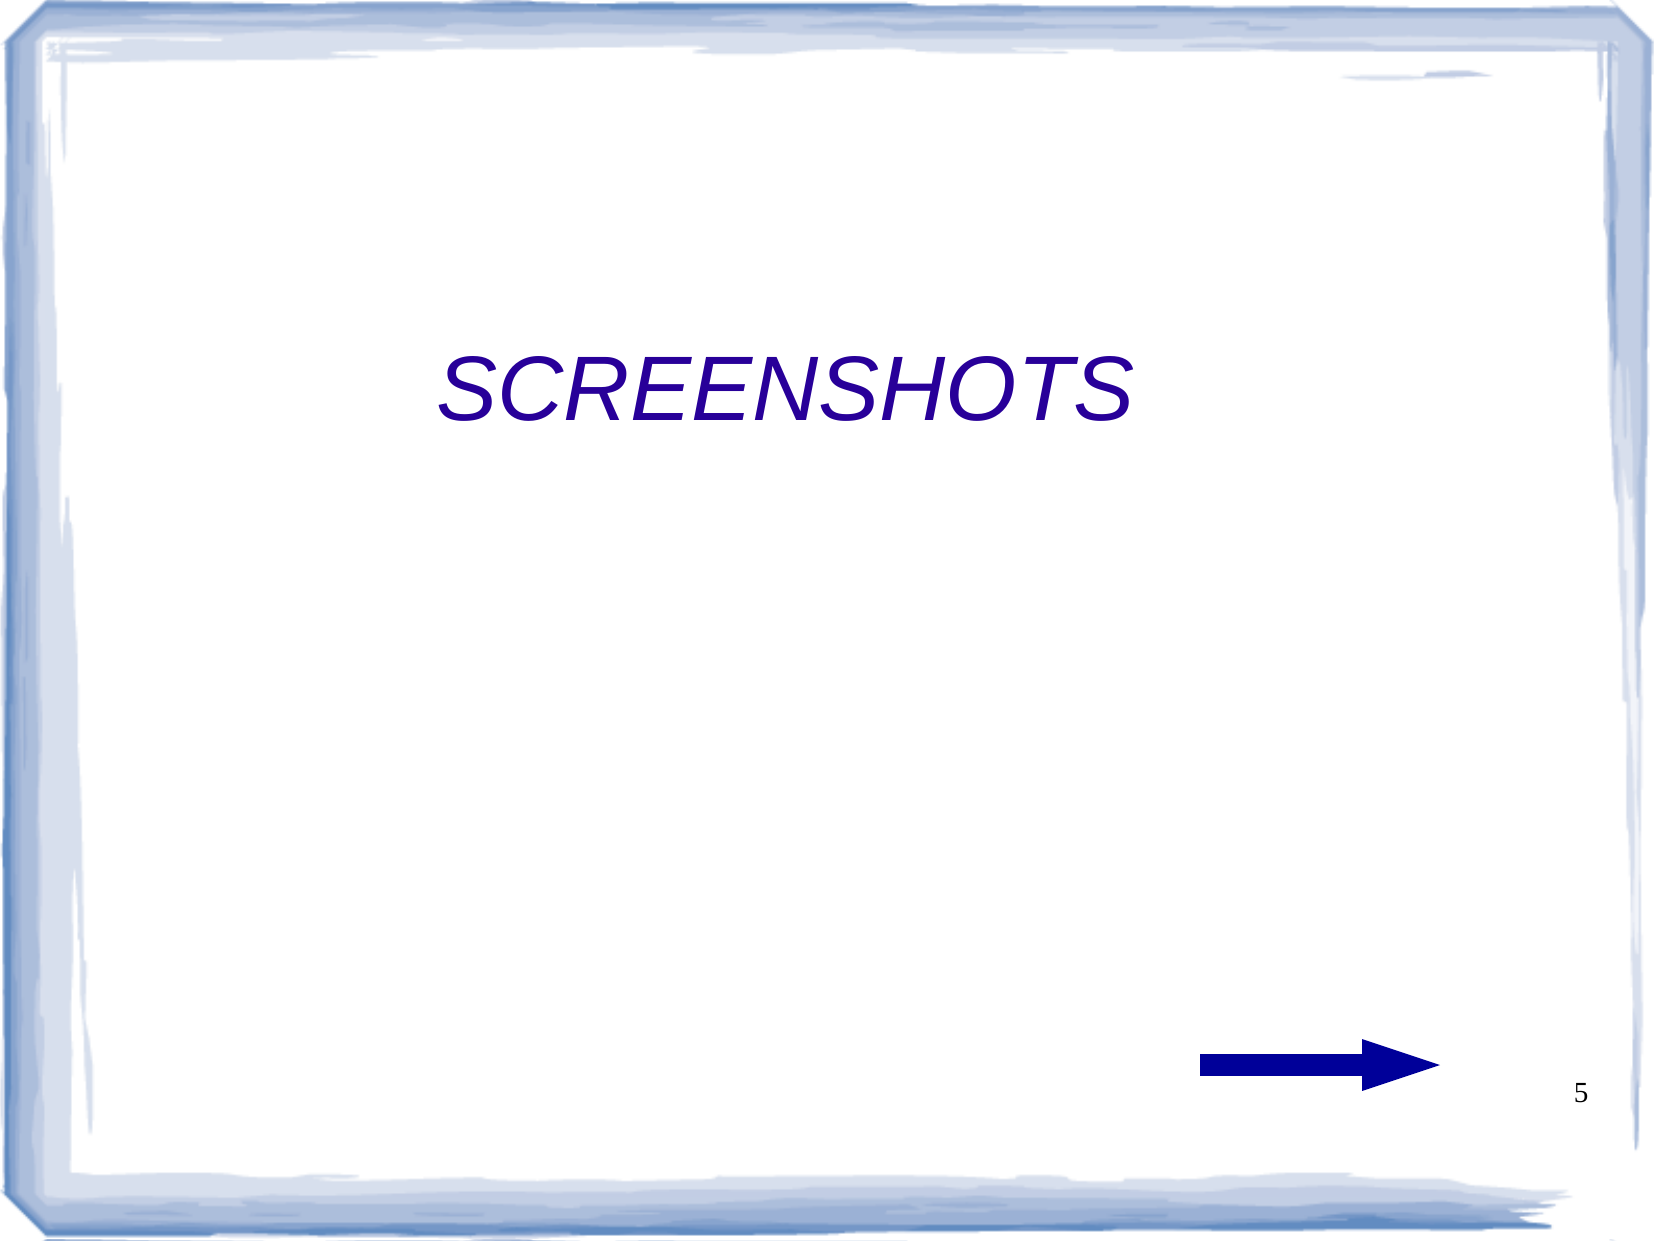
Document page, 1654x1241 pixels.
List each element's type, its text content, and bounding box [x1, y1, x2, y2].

title SCREENSHOTS [41, 285, 1531, 493]
picture [0, 0, 1654, 1241]
